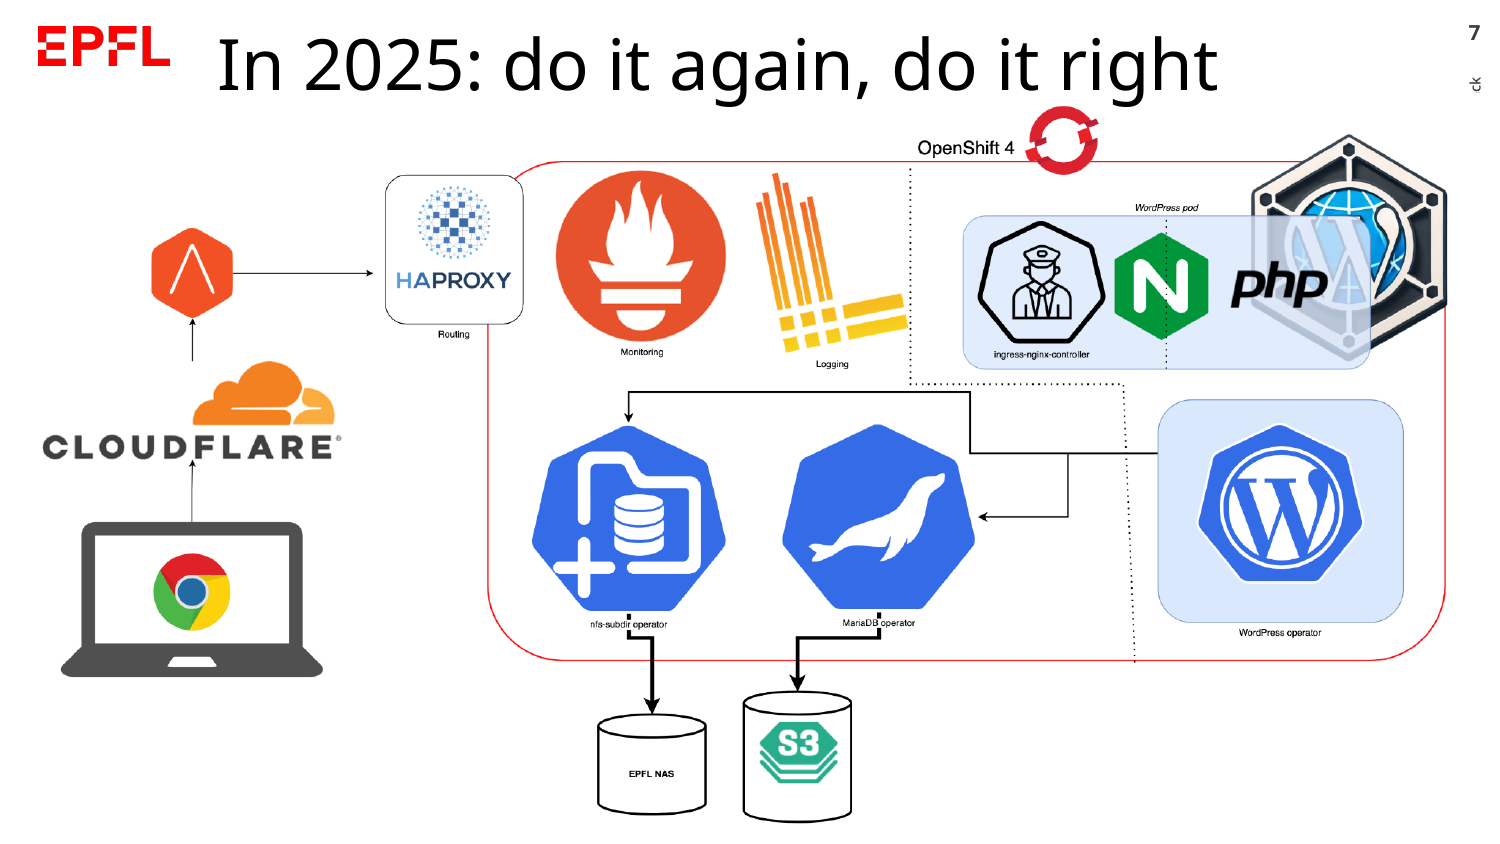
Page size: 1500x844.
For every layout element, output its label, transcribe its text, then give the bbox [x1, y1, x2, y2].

picture [38, 26, 170, 66]
slide_number <number> [1415, 0, 1496, 65]
title In 2025: do it again, do it right [202, 0, 1449, 166]
picture [0, 93, 1500, 840]
